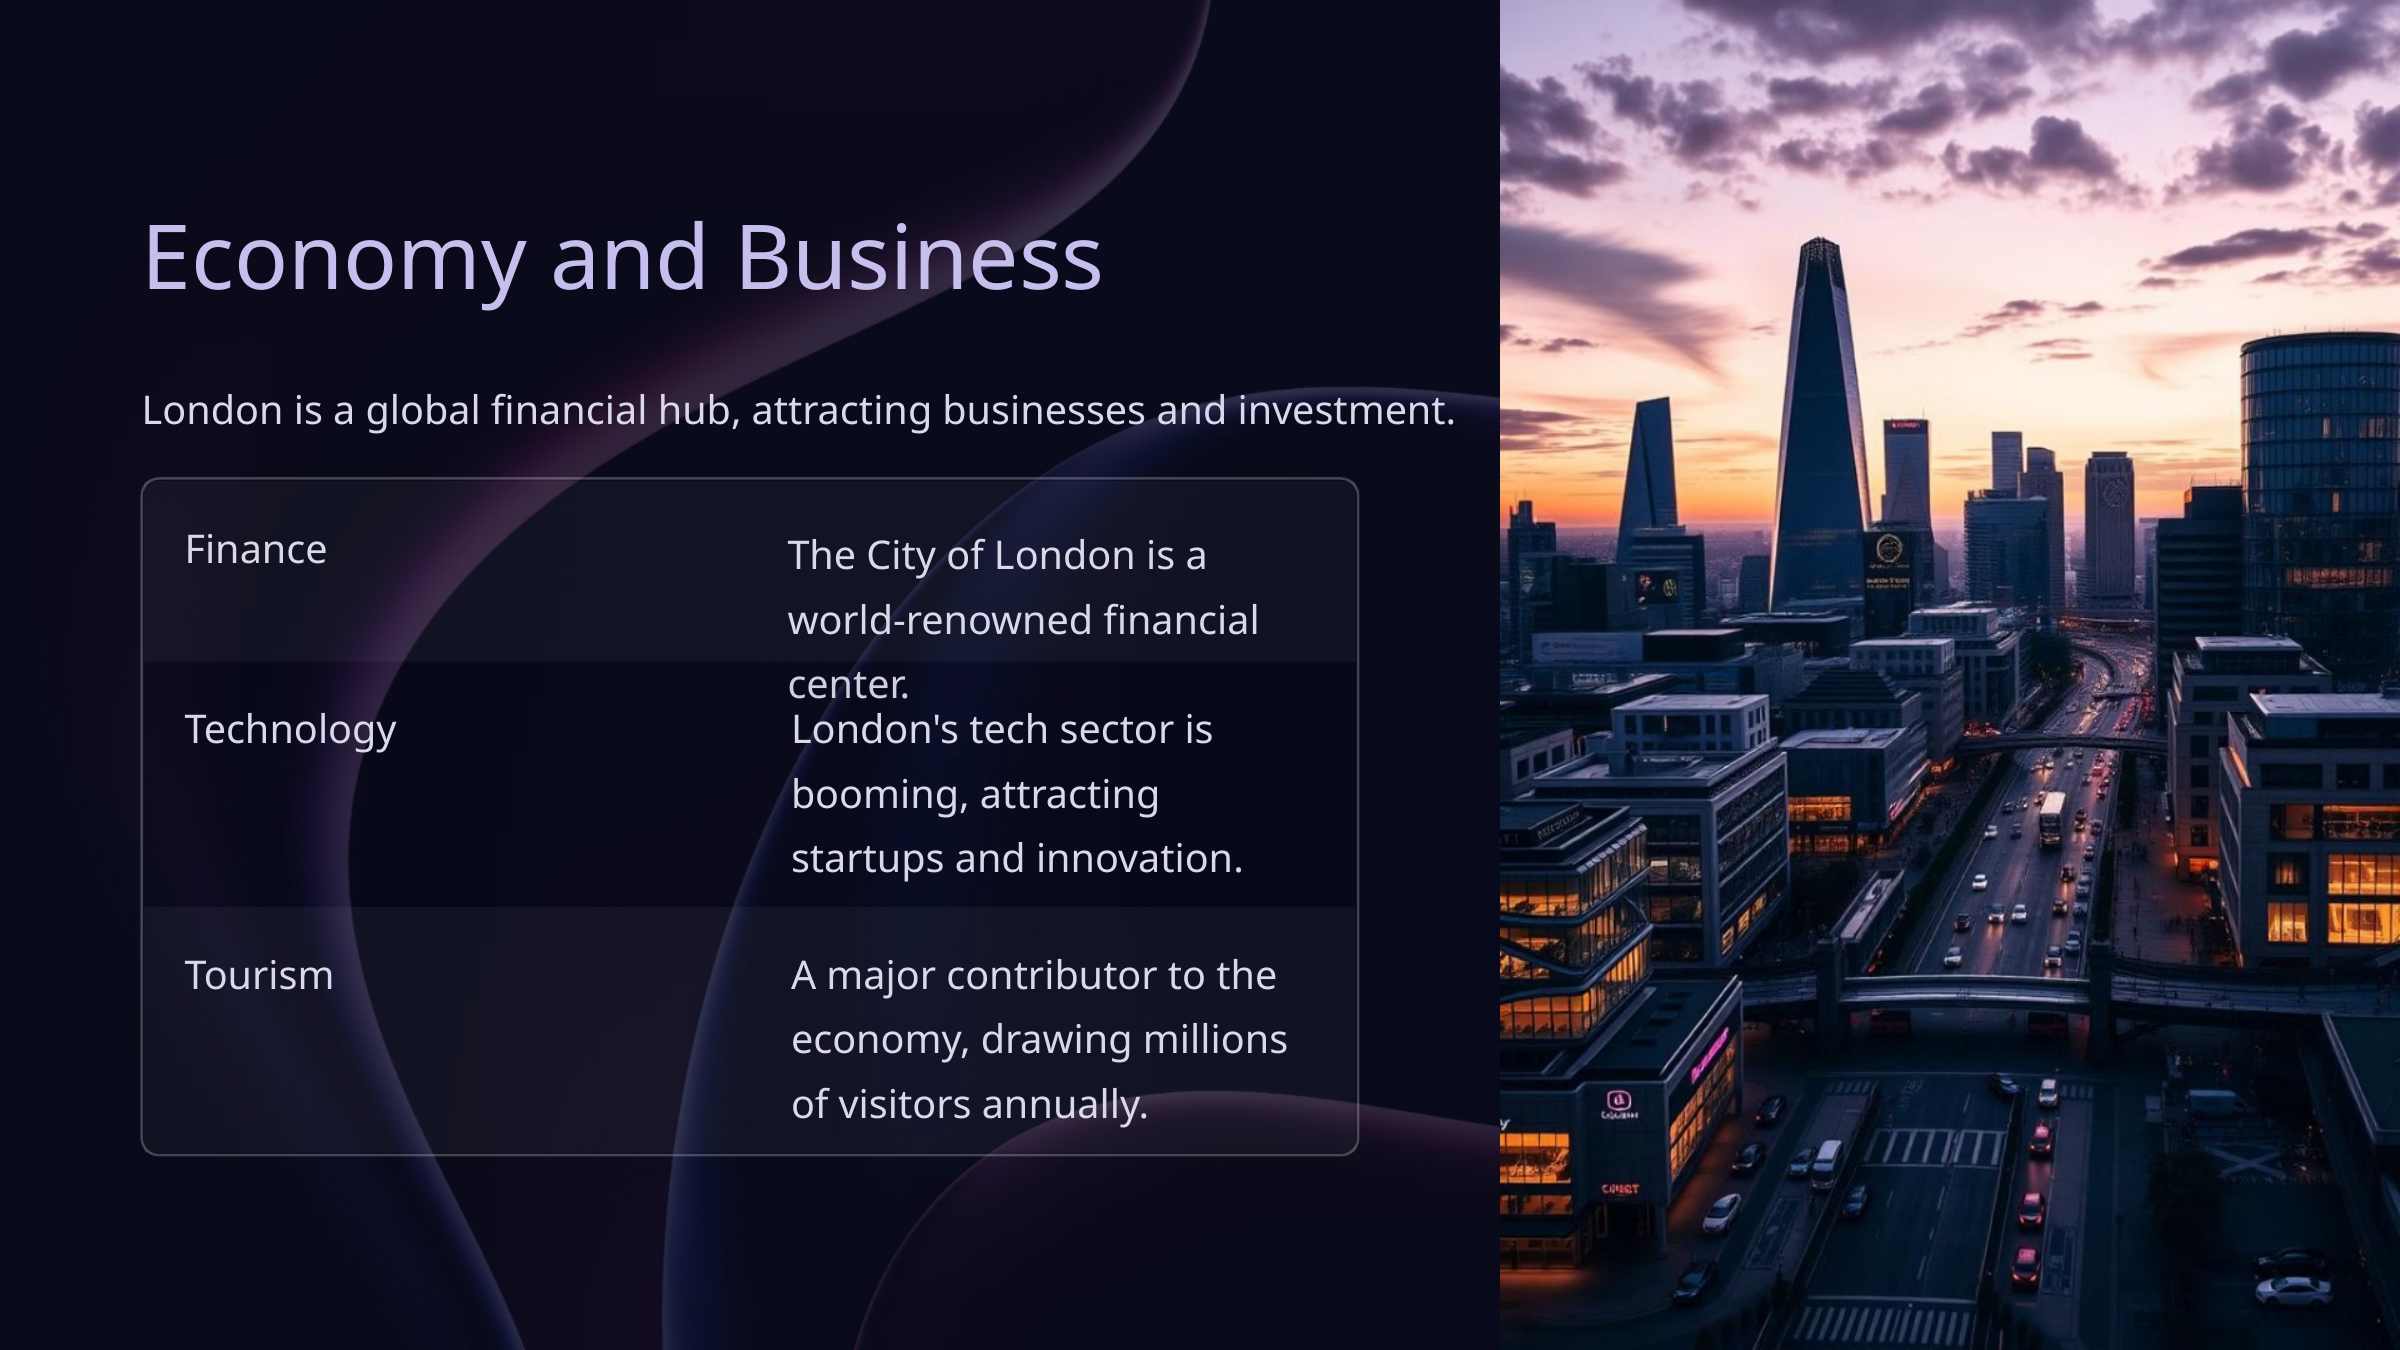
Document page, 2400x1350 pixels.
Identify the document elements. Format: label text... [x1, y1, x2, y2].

text_box [144, 480, 1356, 1153]
text_box Tourism [184, 932, 709, 998]
picture [1500, 0, 2400, 1350]
text_box The City of London is a world-renowned financial center. [787, 513, 1316, 661]
text_box London is a global financial hub, attracting businesses and investment. [141, 368, 1359, 433]
text_box A major contributor to the economy, drawing millions of visitors annually. [791, 932, 1316, 1128]
text_box Technology [184, 687, 709, 752]
text_box Finance [184, 506, 709, 572]
text_box London's tech sector is booming, attracting startups and innovation. [791, 687, 1316, 882]
text_box Technology [358, 724, 370, 741]
text_box Economy and Business [141, 194, 1148, 308]
